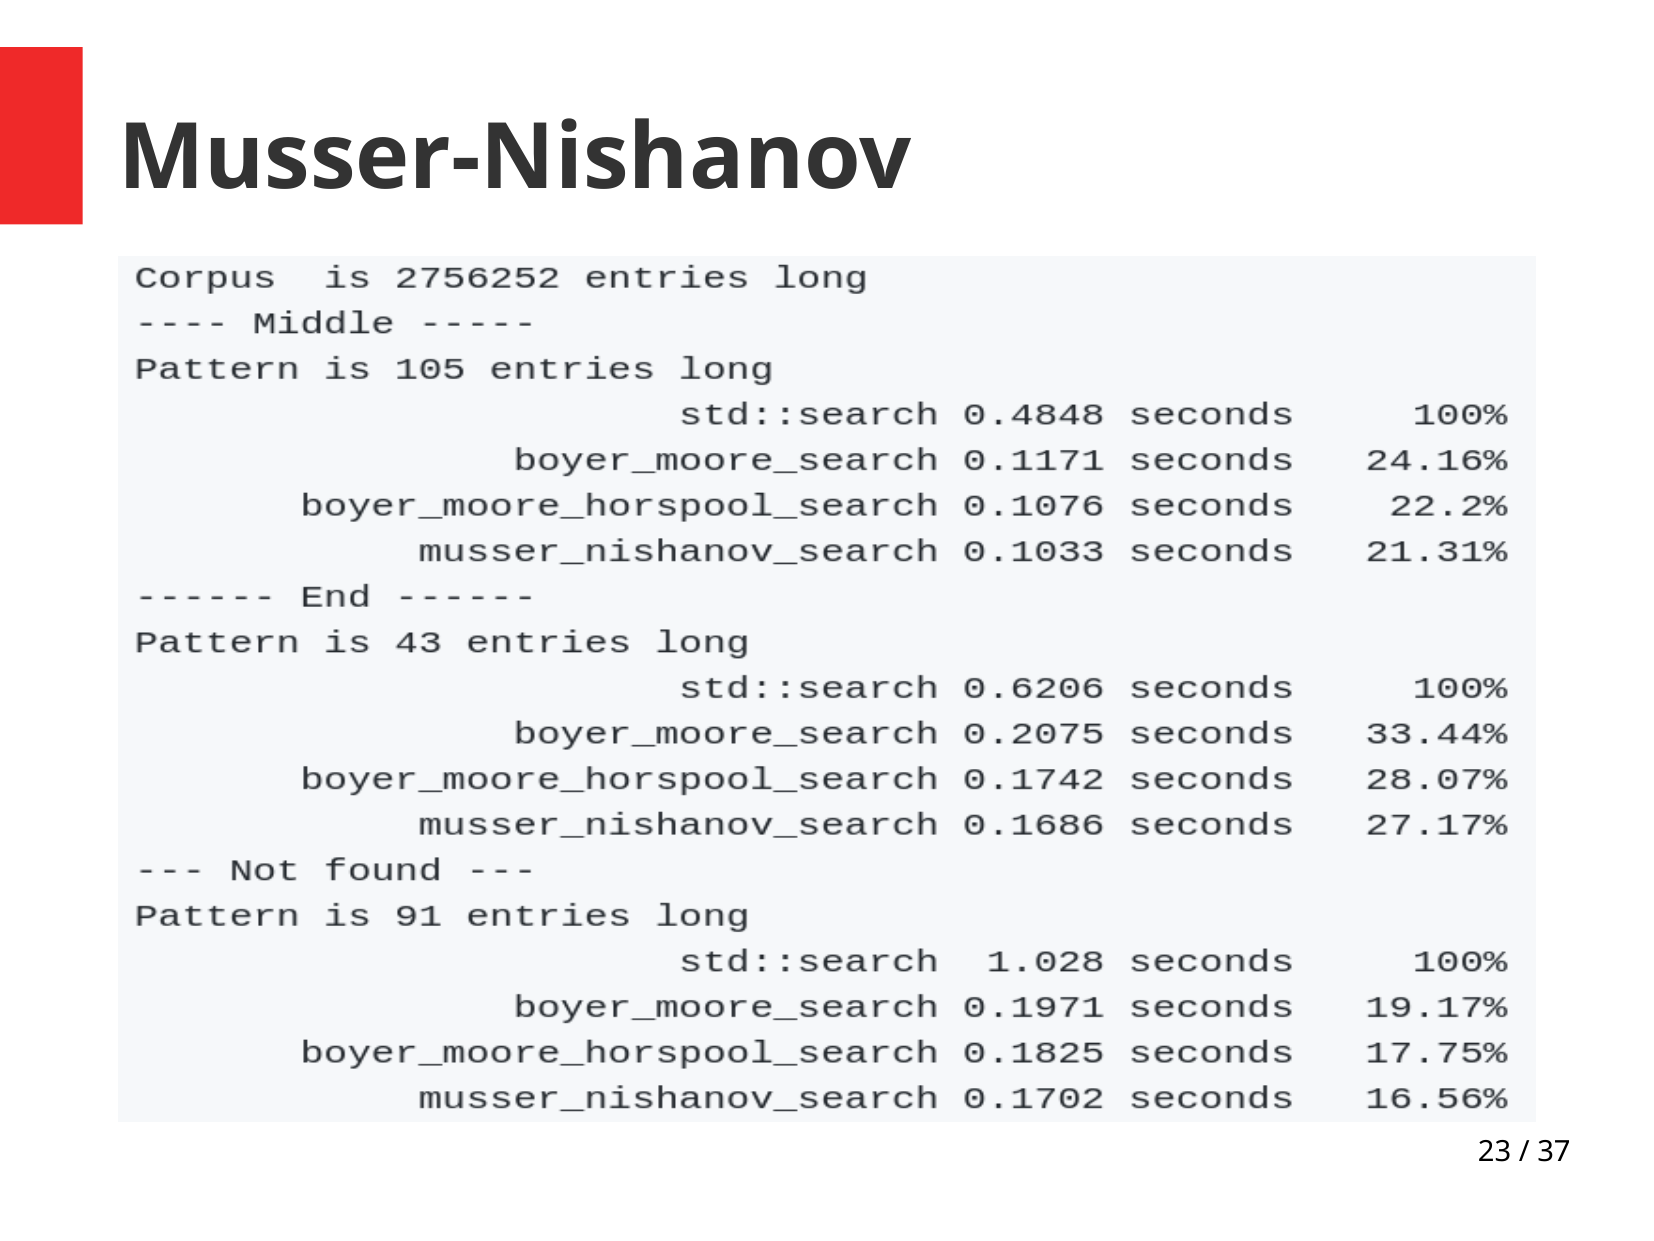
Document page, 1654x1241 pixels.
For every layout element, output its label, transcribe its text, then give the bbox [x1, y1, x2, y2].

picture [118, 256, 1536, 1123]
title Musser-Nishanov [118, 49, 1571, 257]
